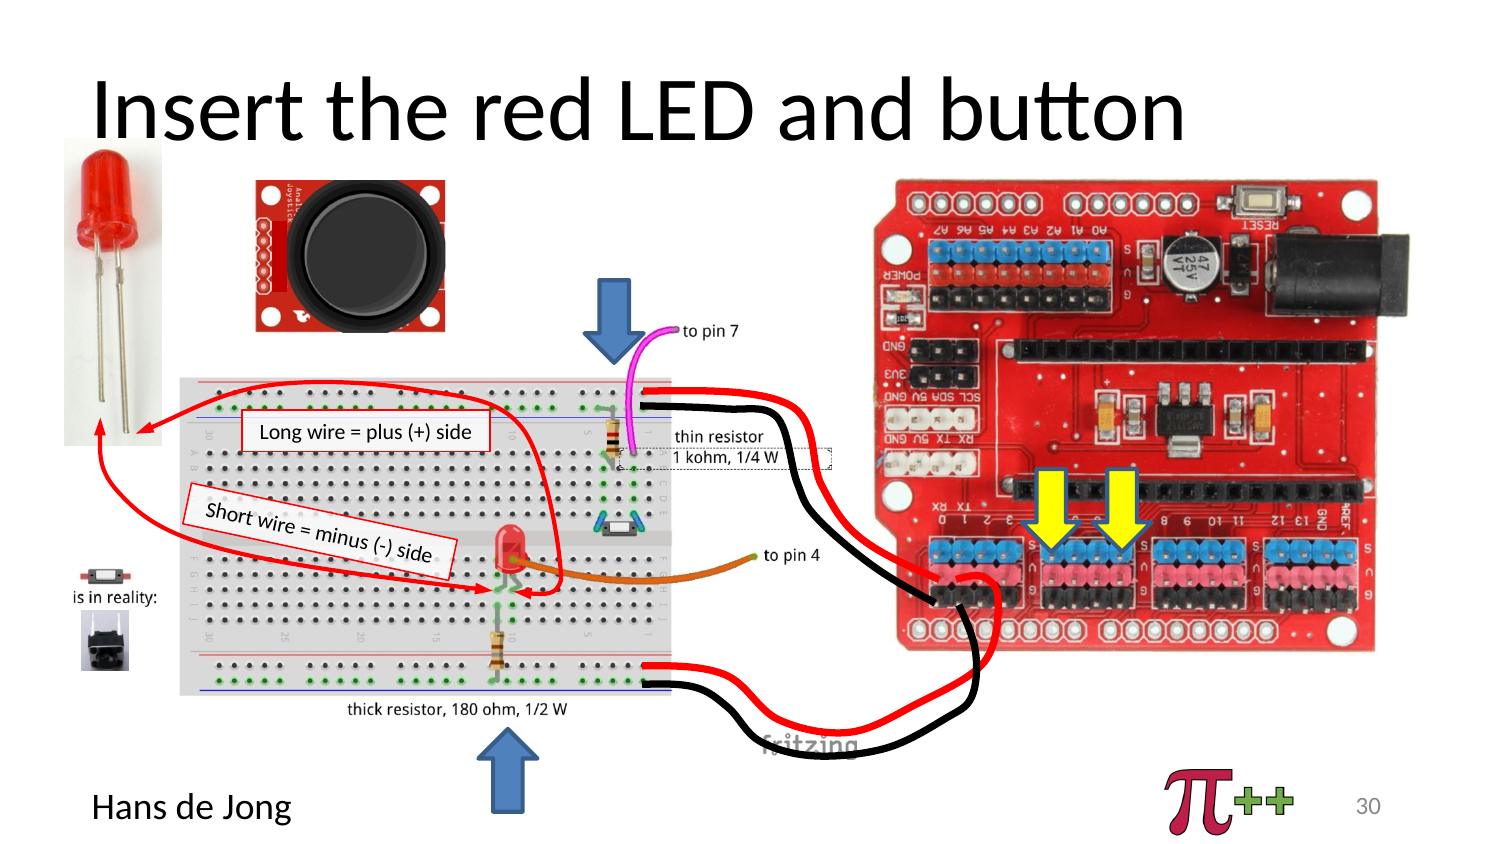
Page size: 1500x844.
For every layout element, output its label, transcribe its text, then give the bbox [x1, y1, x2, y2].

text_box [478, 728, 538, 812]
picture [868, 173, 1418, 657]
title Insert the red LED and button [75, 33, 1426, 175]
picture [0, 138, 857, 760]
text_box [272, 221, 287, 292]
text_box Short wire = minus (-) side [182, 483, 458, 581]
text_box [584, 280, 644, 363]
text_box Long wire = plus (+) side [242, 410, 491, 452]
text_box 30 [1340, 782, 1426, 827]
text_box [1092, 469, 1152, 552]
text_box [1021, 469, 1081, 552]
